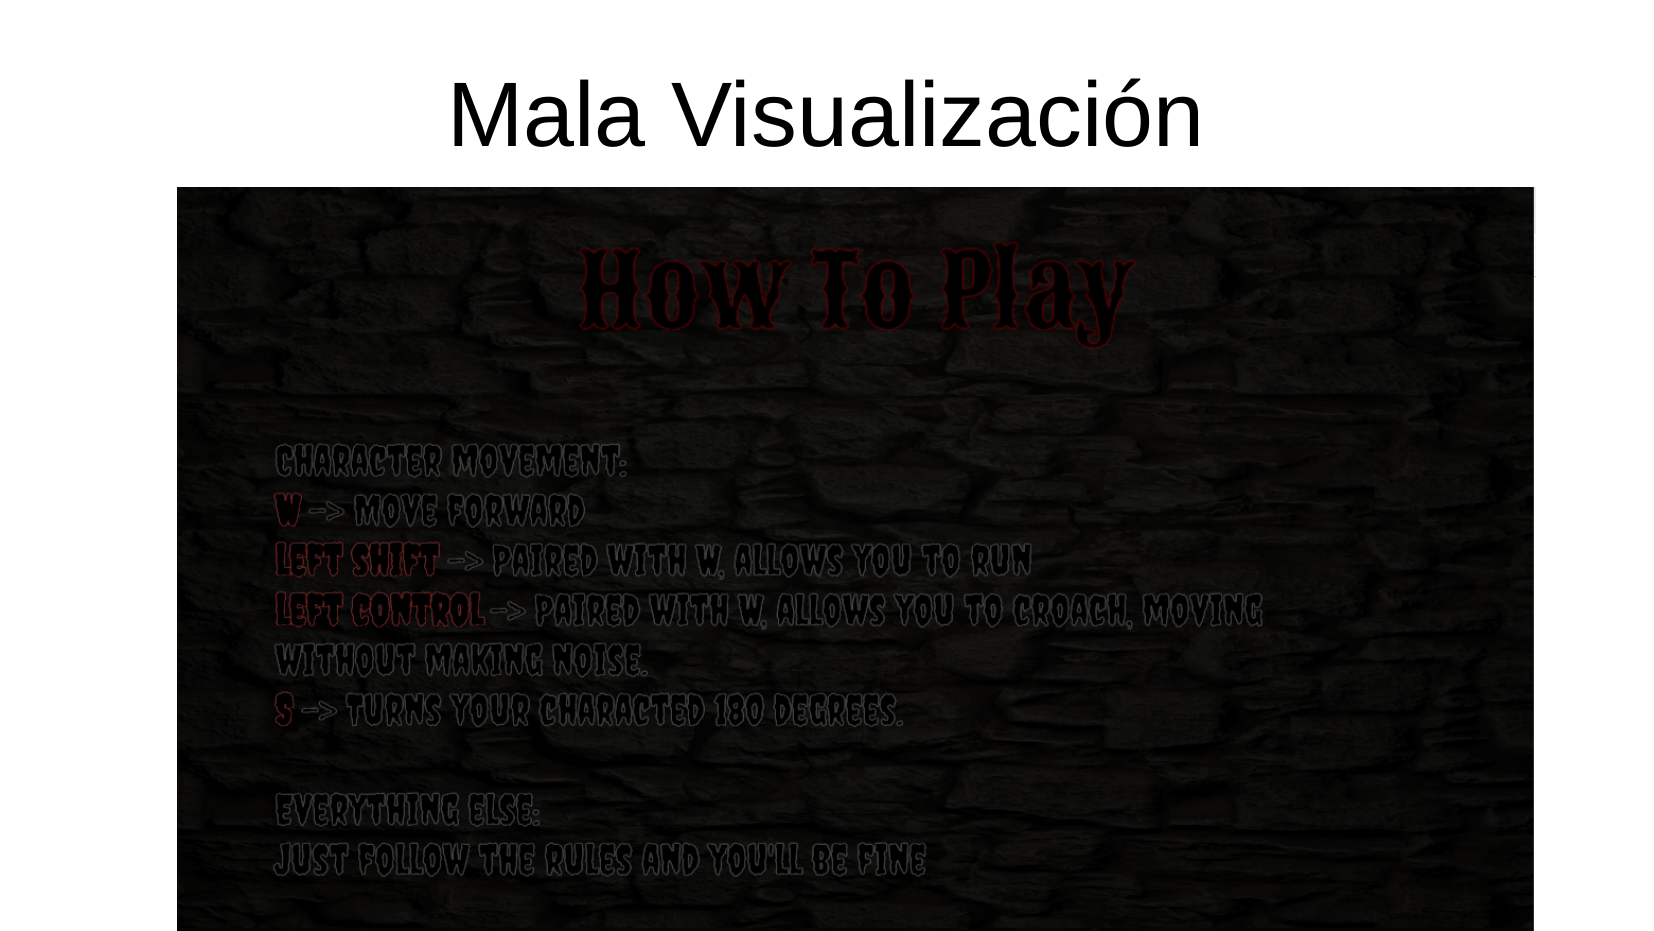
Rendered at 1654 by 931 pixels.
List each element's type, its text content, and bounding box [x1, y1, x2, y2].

title Mala Visualización [82, 37, 1571, 193]
picture [177, 187, 1536, 931]
